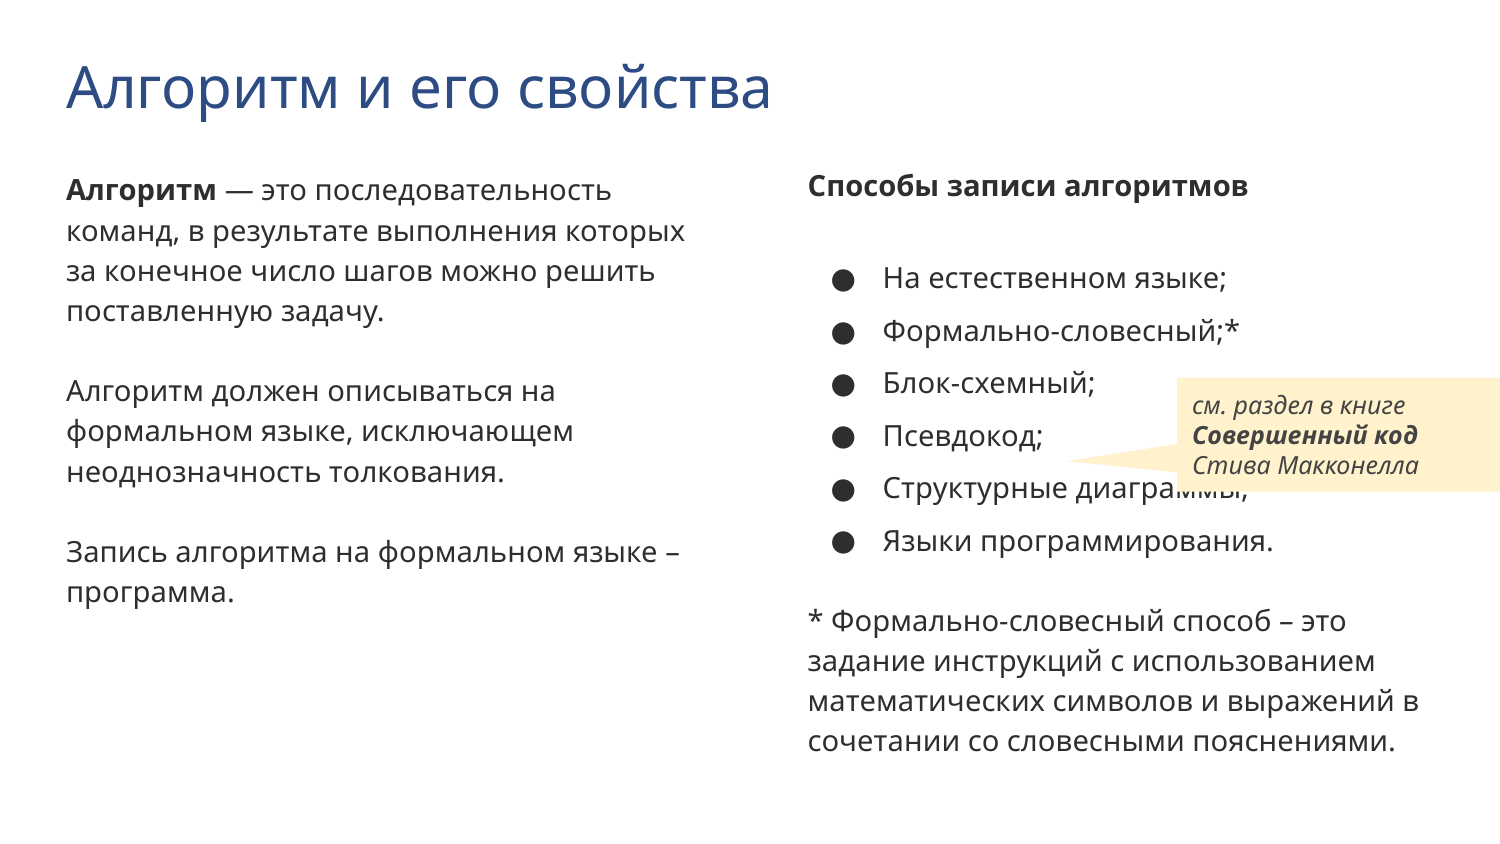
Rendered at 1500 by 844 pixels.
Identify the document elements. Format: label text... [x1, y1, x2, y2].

title Алгоритм и его свойства [51, 35, 1449, 130]
text_box см. раздел в книге Совершенный код Стива Макконелла [1066, 377, 1500, 492]
list Алгоритм — это последовательность команд, в результате выполнения которых за конечное число шагов можно решить поставленную задачу. Алгоритм должен описываться на формальном языке, исключающем неоднозначность толкования. Запись алгоритма на формальном языке – программа. [51, 151, 708, 807]
list Способы записи алгоритмов На естественном языке; Формально-словесный;* Блок-схемный; Псевдокод; Структурные диаграммы; Языки программирования. * Формально-словесный способ – это задание инструкций с использованием математических символов и выражений в сочетании со словесными пояснениями. [792, 146, 1449, 803]
